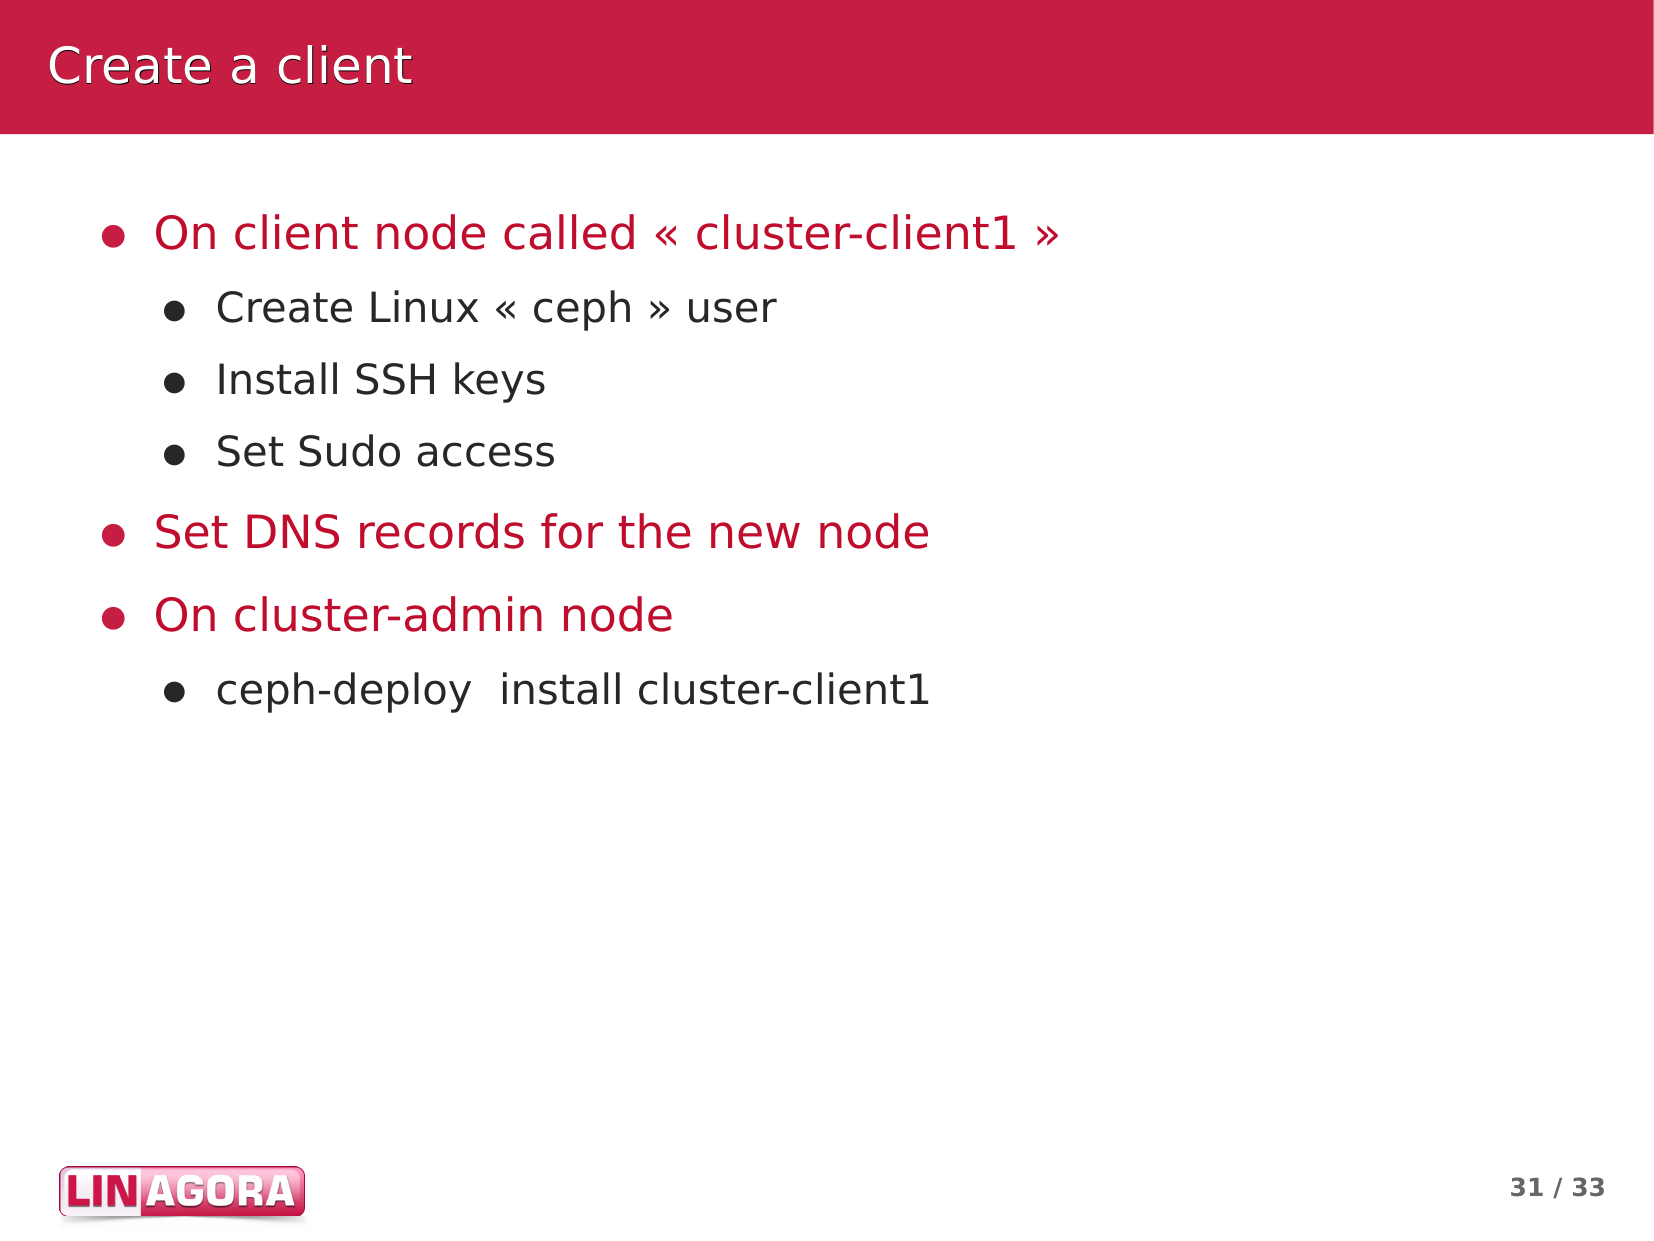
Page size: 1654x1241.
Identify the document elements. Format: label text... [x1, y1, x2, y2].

title Create a client [47, 7, 1624, 126]
picture [59, 1166, 308, 1229]
list On client node called « cluster-client1 » Create Linux « ceph » user Install SSH keys Set Sudo access Set DNS records for the new node On cluster-admin node ceph-deploy install cluster-client1 [82, 206, 1571, 1188]
